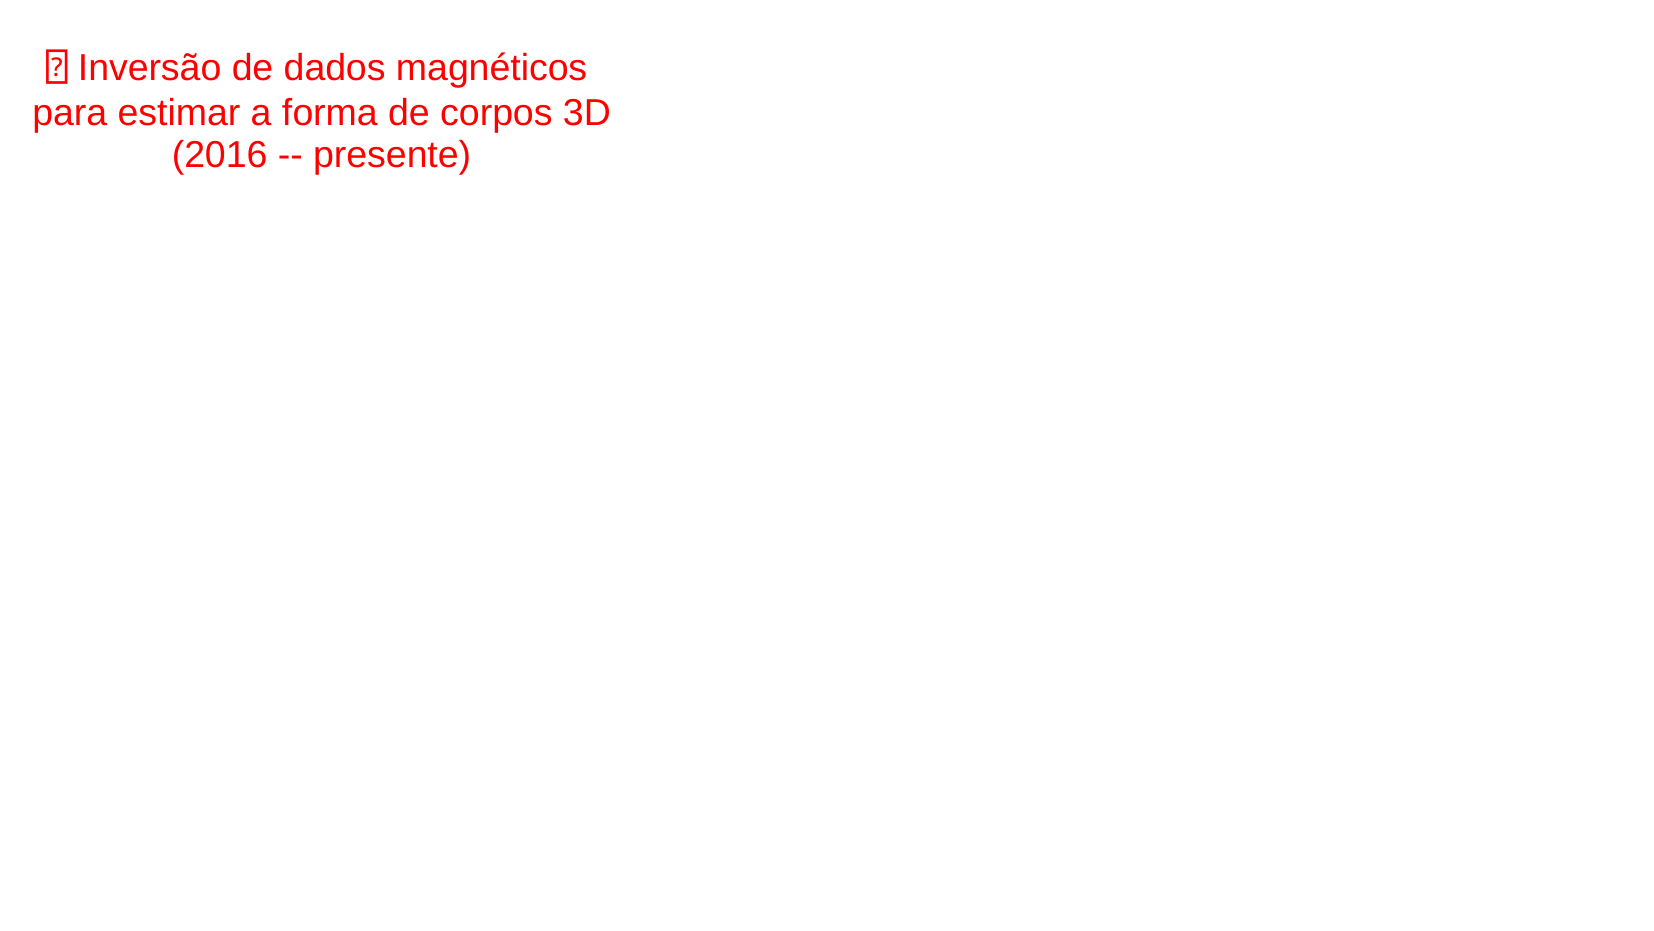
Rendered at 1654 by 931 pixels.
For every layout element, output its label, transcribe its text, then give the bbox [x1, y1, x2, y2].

text_box ⍰ Inversão de dados magnéticos para estimar a forma de corpos 3D (2016 -- presente) [17, 32, 626, 213]
